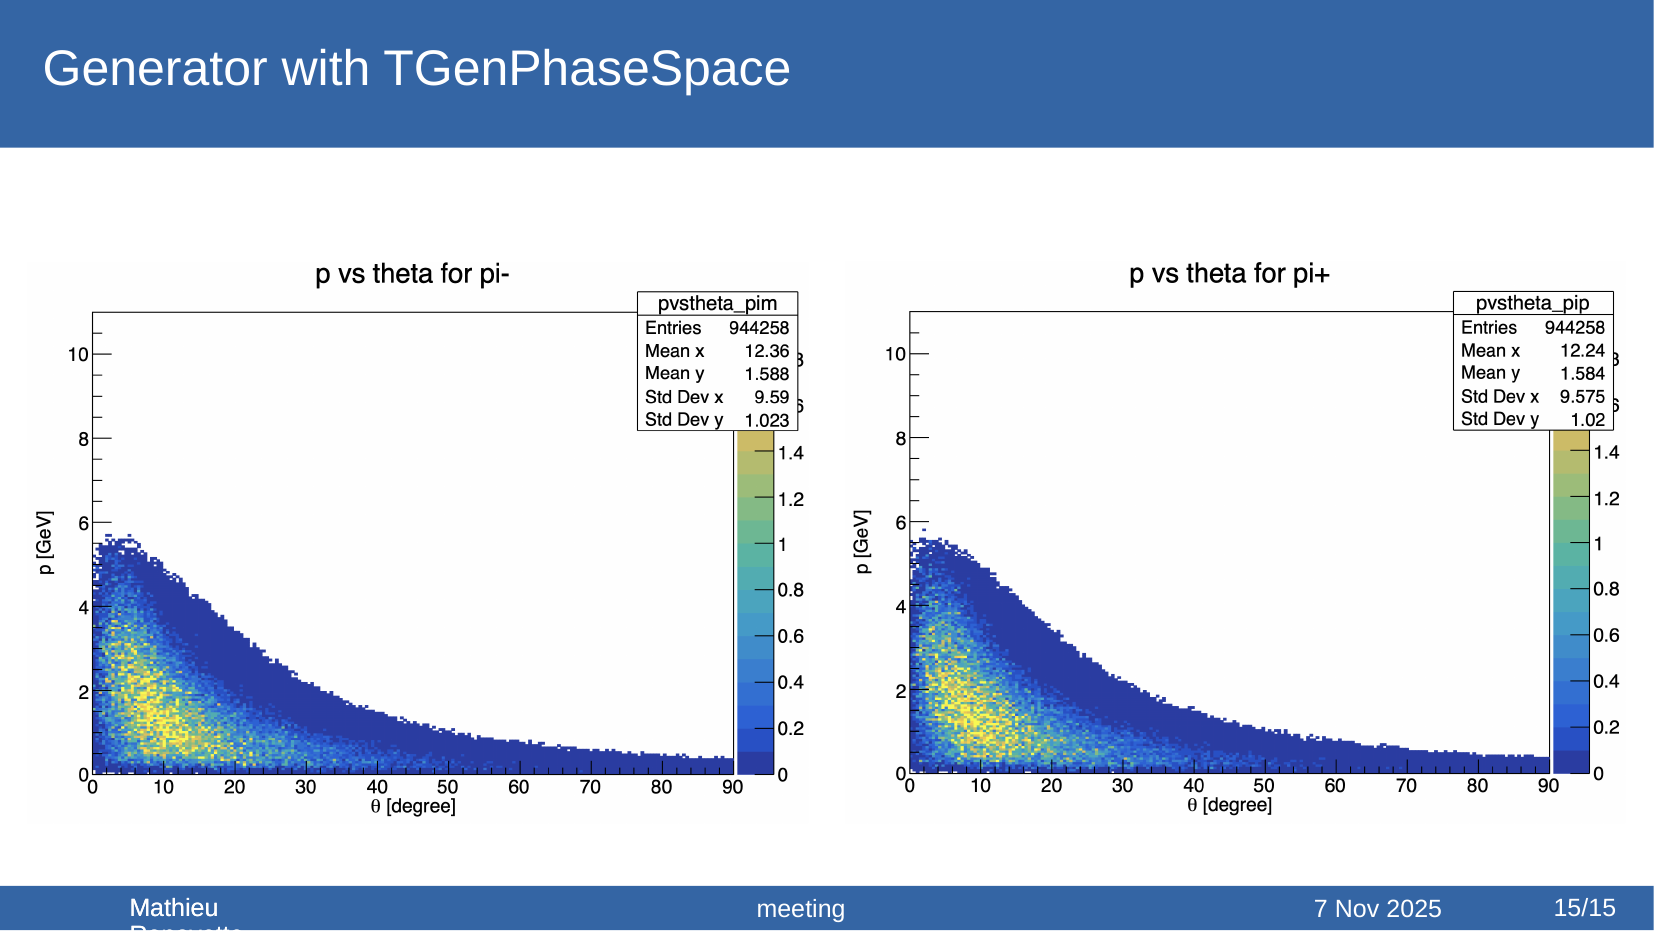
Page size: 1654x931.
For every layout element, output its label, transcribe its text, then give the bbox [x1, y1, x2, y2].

text_box [226, 885, 1654, 931]
text_box [0, 0, 1654, 148]
text_box Mathieu Ronayette [114, 885, 355, 929]
picture [845, 261, 1626, 824]
text_box [0, 885, 131, 931]
text_box Generator with TGenPhaseSpace [27, 32, 886, 106]
picture [27, 262, 809, 824]
text_box 15/15 [1538, 885, 1654, 930]
text_box 7 Nov 2025 [1299, 887, 1536, 931]
text_box meeting [734, 887, 953, 931]
